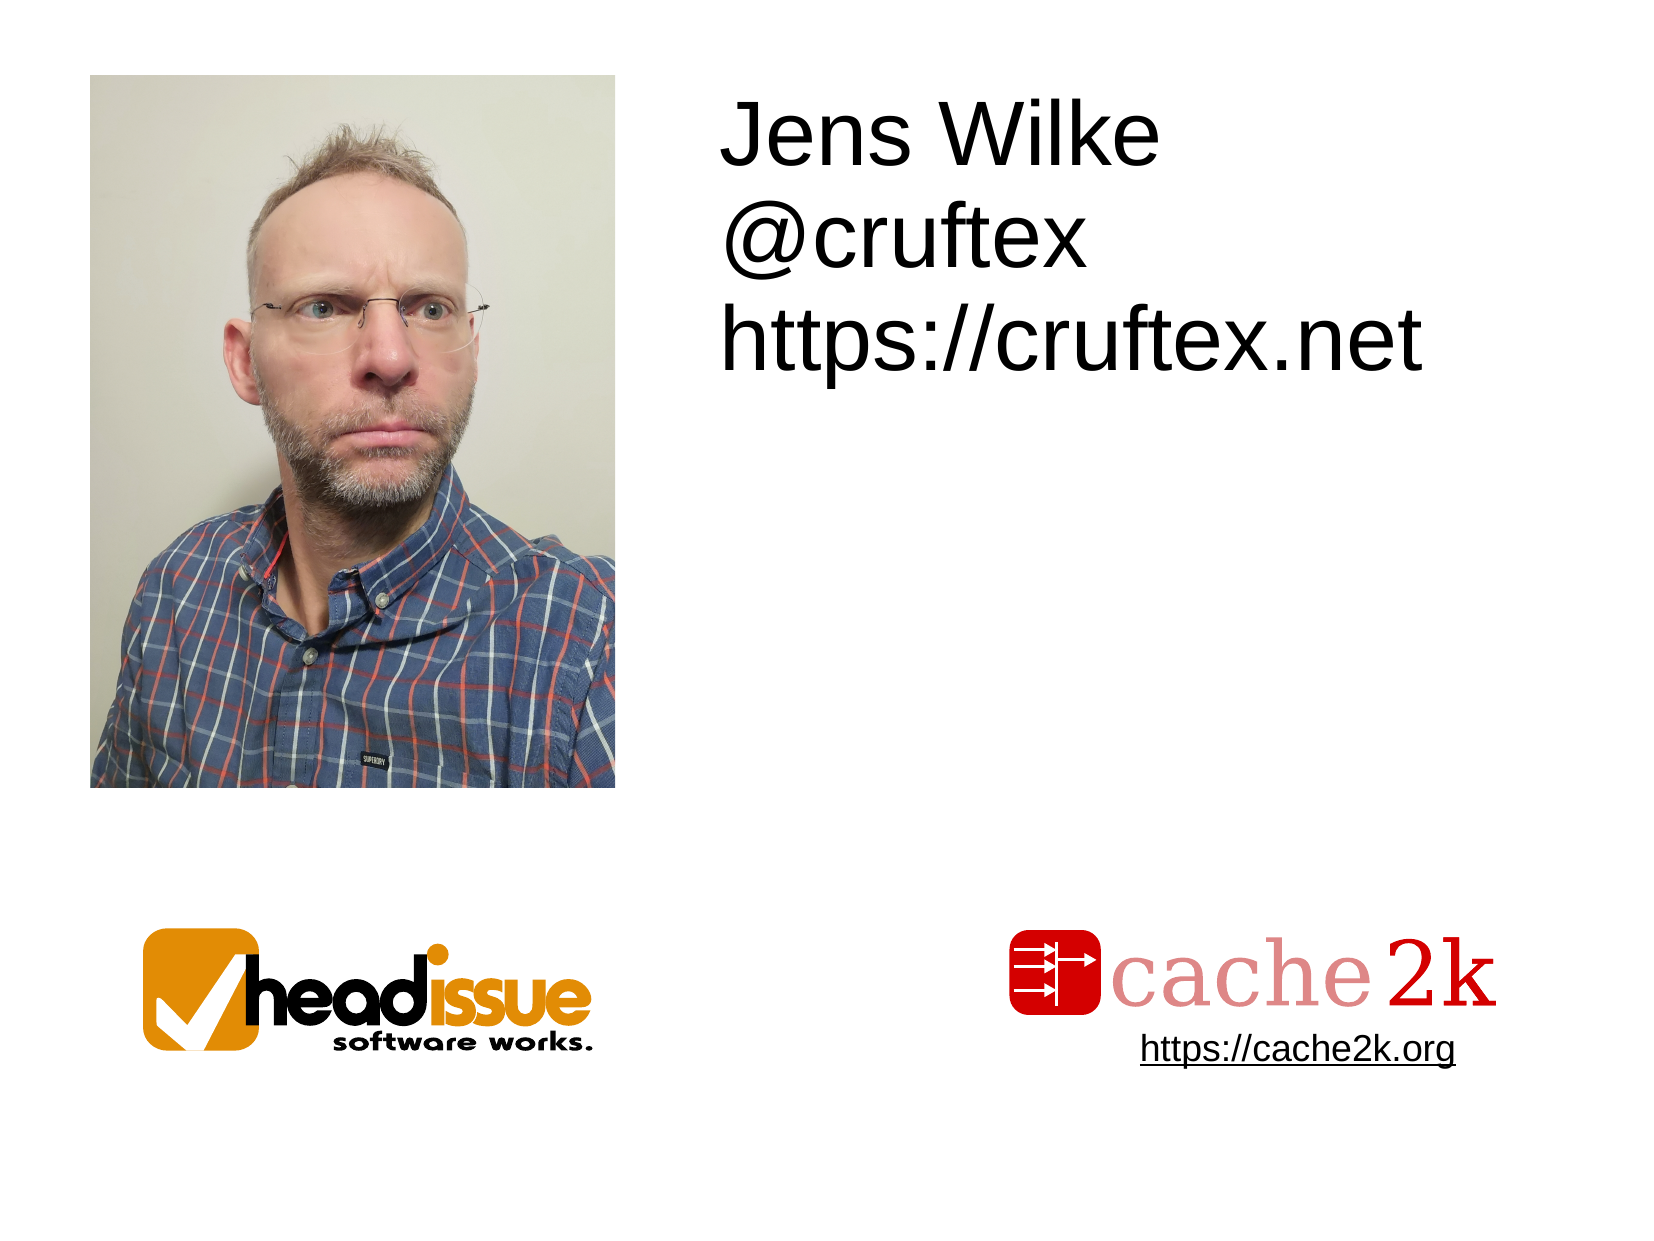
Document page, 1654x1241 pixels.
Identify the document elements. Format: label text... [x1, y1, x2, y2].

text_box Jens Wilke @cruftex https://cruftex.net [705, 75, 1546, 421]
picture [1009, 930, 1496, 1015]
picture [90, 75, 616, 788]
picture [9, 794, 601, 1186]
text_box https://cache2k.org [1125, 1020, 1561, 1111]
